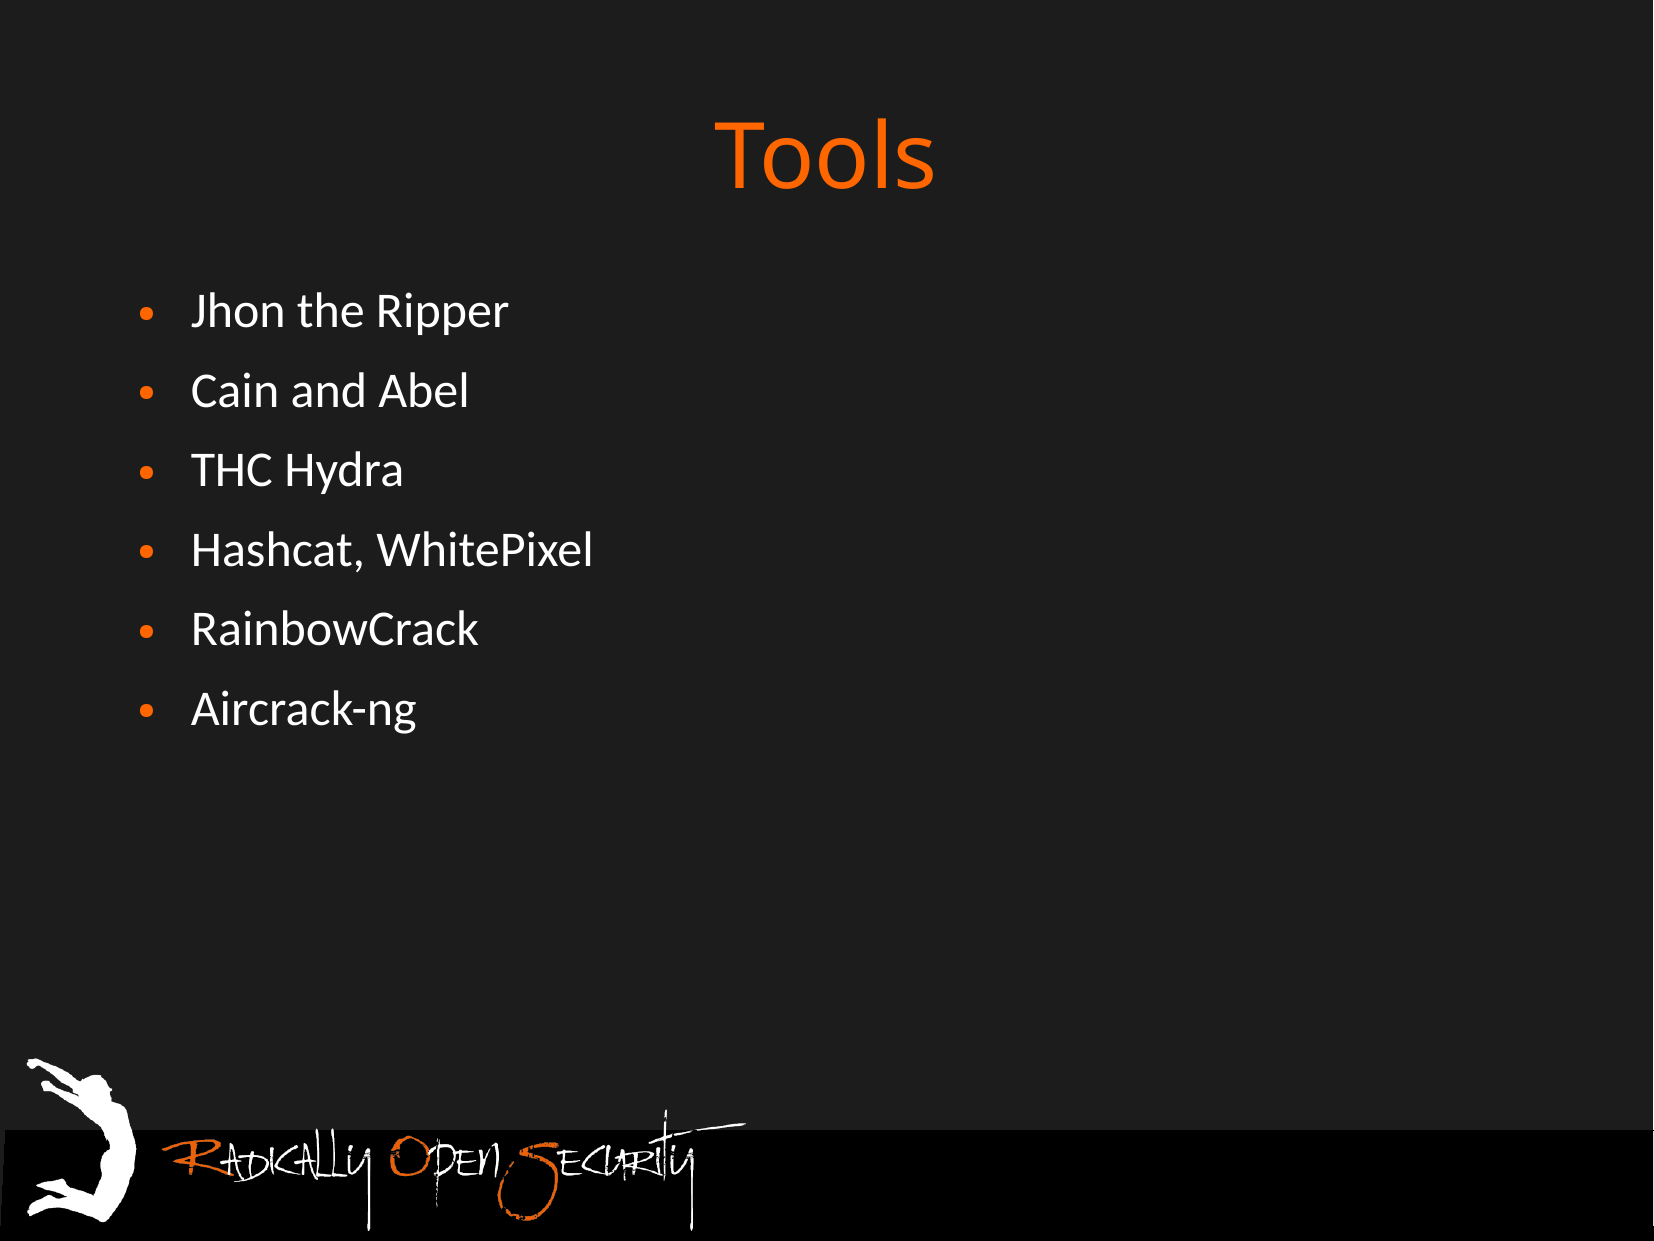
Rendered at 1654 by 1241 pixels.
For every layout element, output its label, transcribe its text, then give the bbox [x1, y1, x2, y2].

picture [0, 1022, 778, 1241]
title Tools [82, 49, 1571, 257]
list Jhon the Ripper Cain and Abel THC Hydra Hashcat, WhitePixel RainbowCrack Aircrack-ng [120, 290, 1608, 1010]
